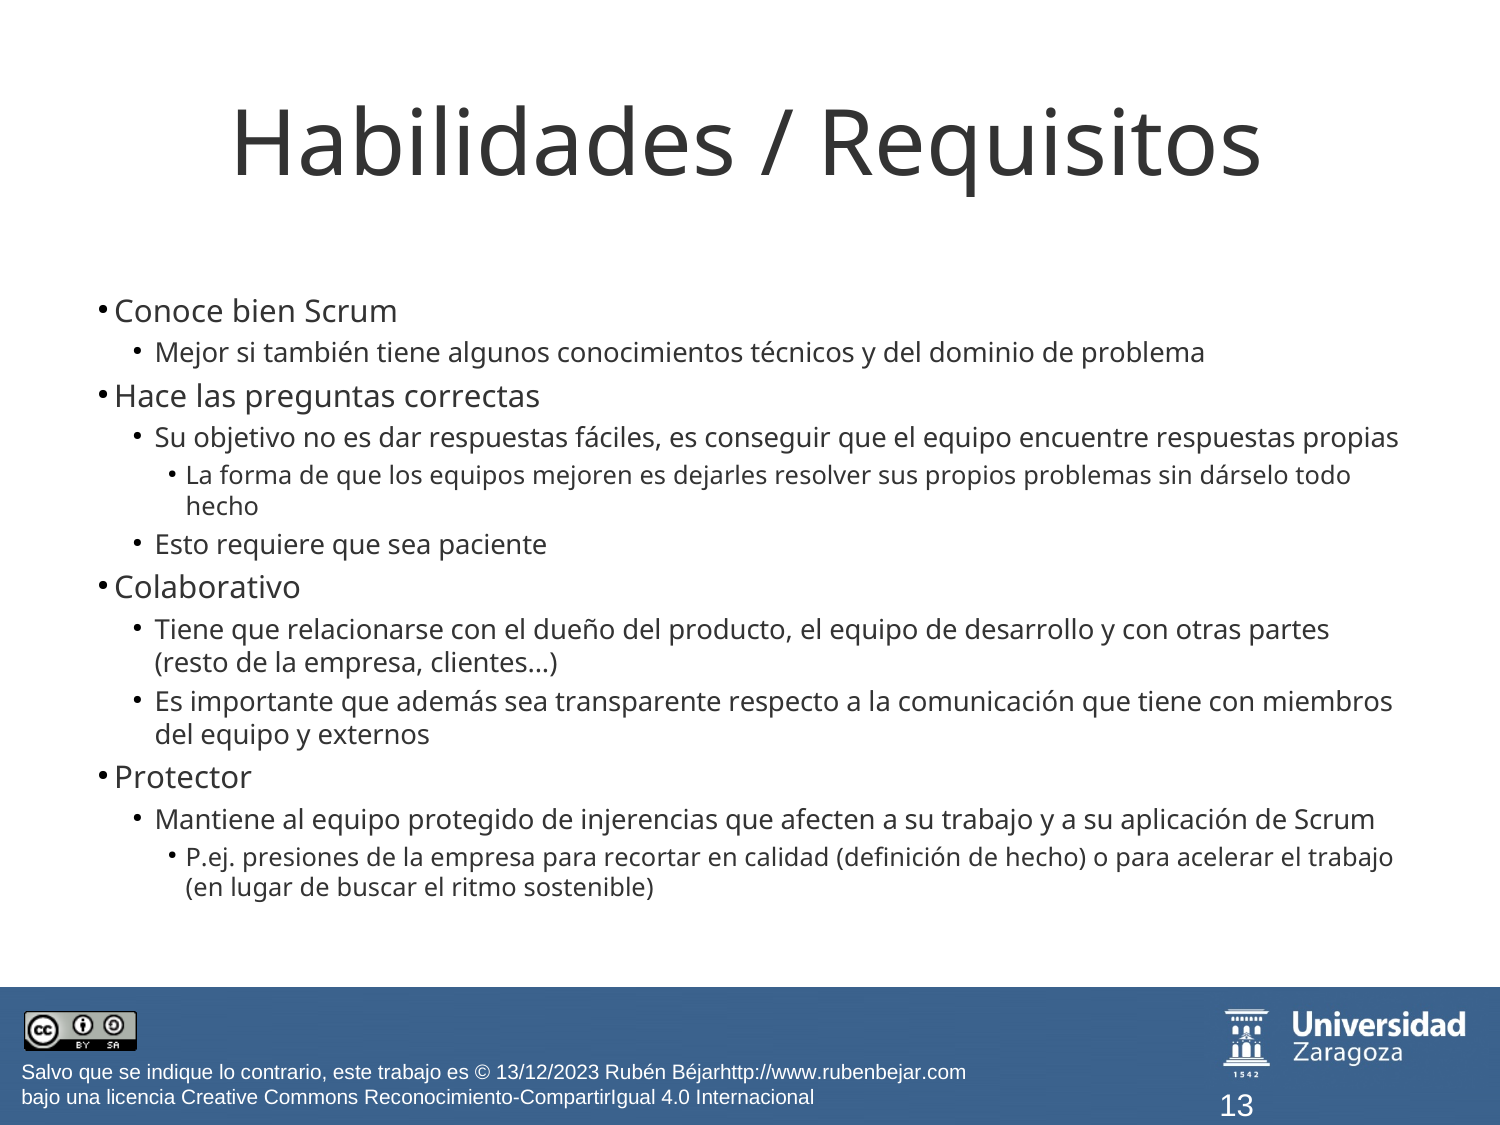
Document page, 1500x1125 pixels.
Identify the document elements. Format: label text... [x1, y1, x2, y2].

title Habilidades / Requisitos [74, 21, 1420, 257]
list Conoce bien Scrum Mejor si también tiene algunos conocimientos técnicos y del dominio de problema Hace las preguntas correctas Su objetivo no es dar respuestas fáciles, es conseguir que el equipo encuentre respuestas propias La forma de que los equipos mejoren es dejarles resolver sus propios problemas sin dárselo todo hecho Esto requiere que sea paciente Colaborativo Tiene que relacionarse con el dueño del producto, el equipo de desarrollo y con otras partes (resto de la empresa, clientes...) Es importante que además sea transparente respecto a la comunicación que tiene con miembros del equipo y externos Protector Mantiene al equipo protegido de injerencias que afecten a su trabajo y a su aplicación de Scrum P.ej. presiones de la empresa para recortar en calidad (definición de hecho) o para acelerar el trabajo (en lugar de buscar el ritmo sostenible) [82, 283, 1418, 957]
picture [0, 987, 1500, 1125]
